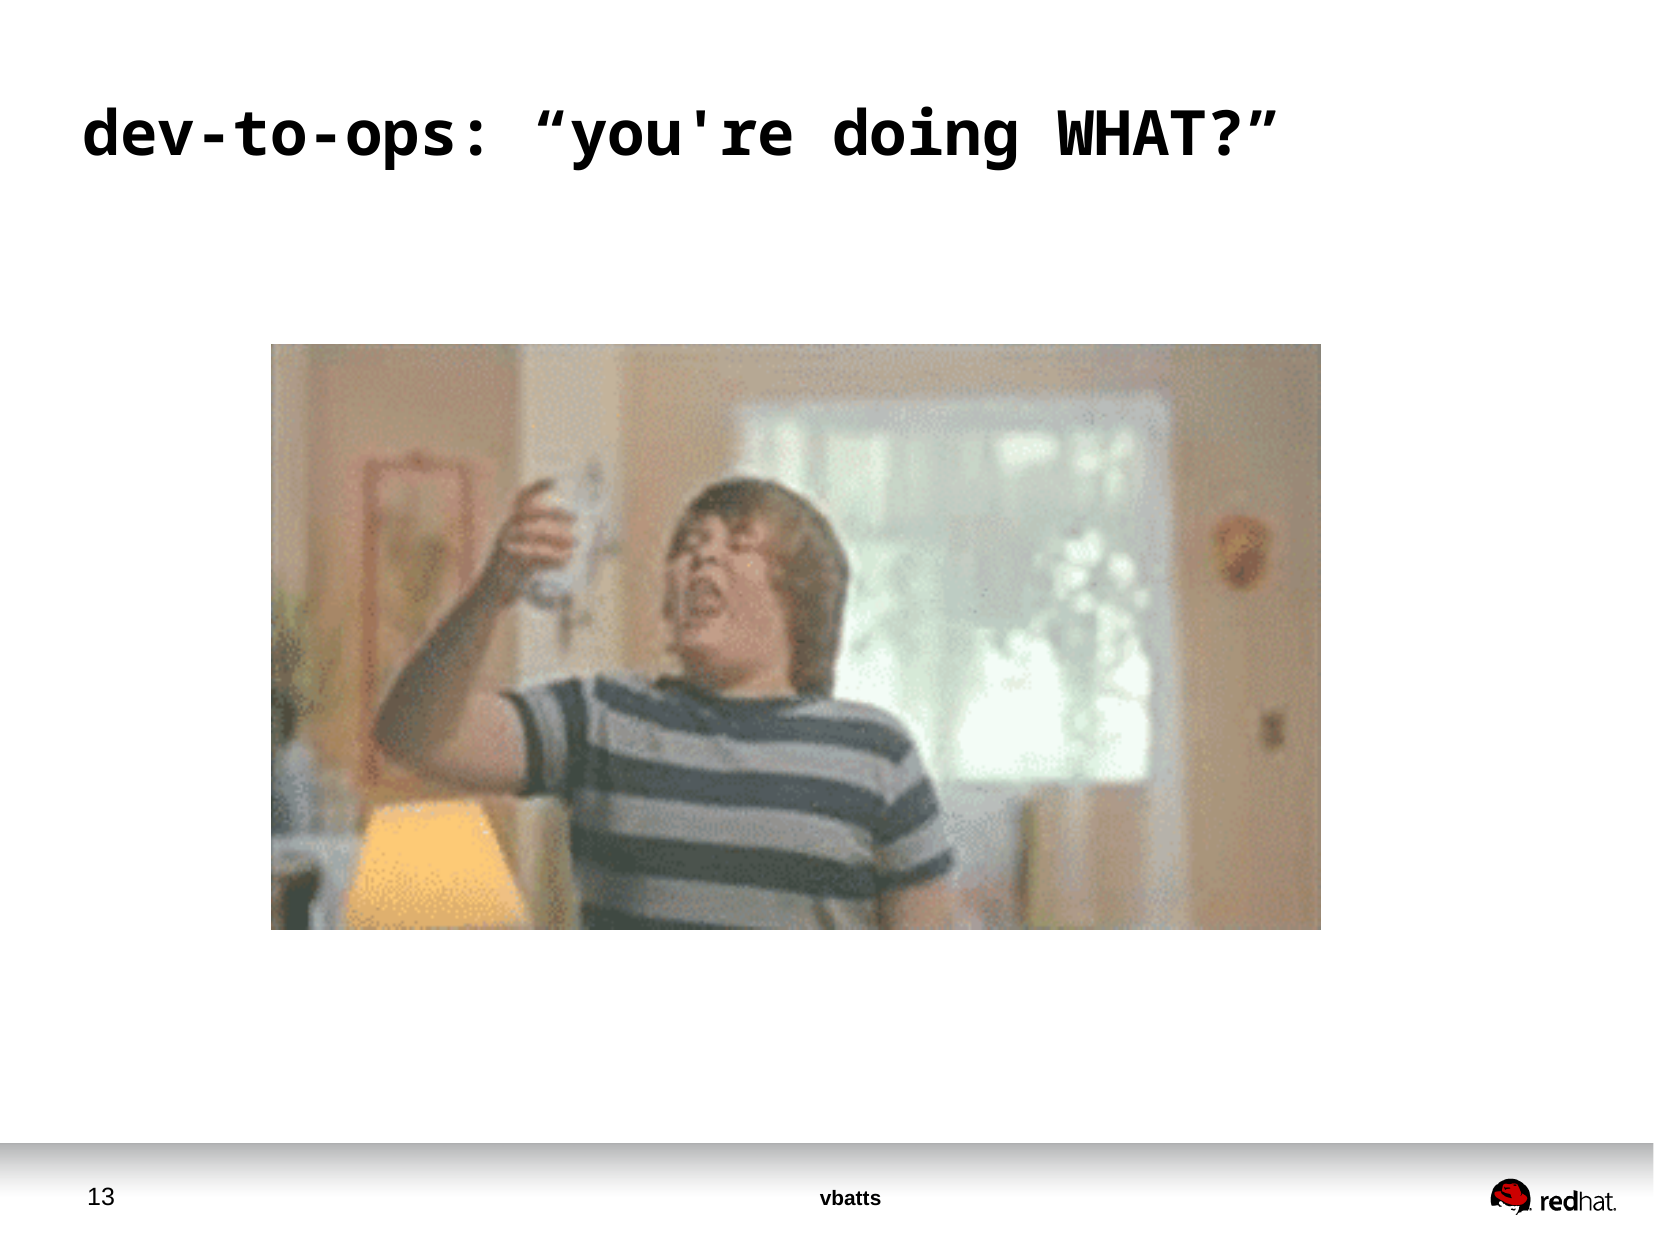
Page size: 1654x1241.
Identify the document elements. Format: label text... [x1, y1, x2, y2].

picture [0, 1143, 1654, 1241]
title dev-to-ops: “you're doing WHAT?” [82, 37, 1571, 226]
picture [271, 344, 1321, 931]
